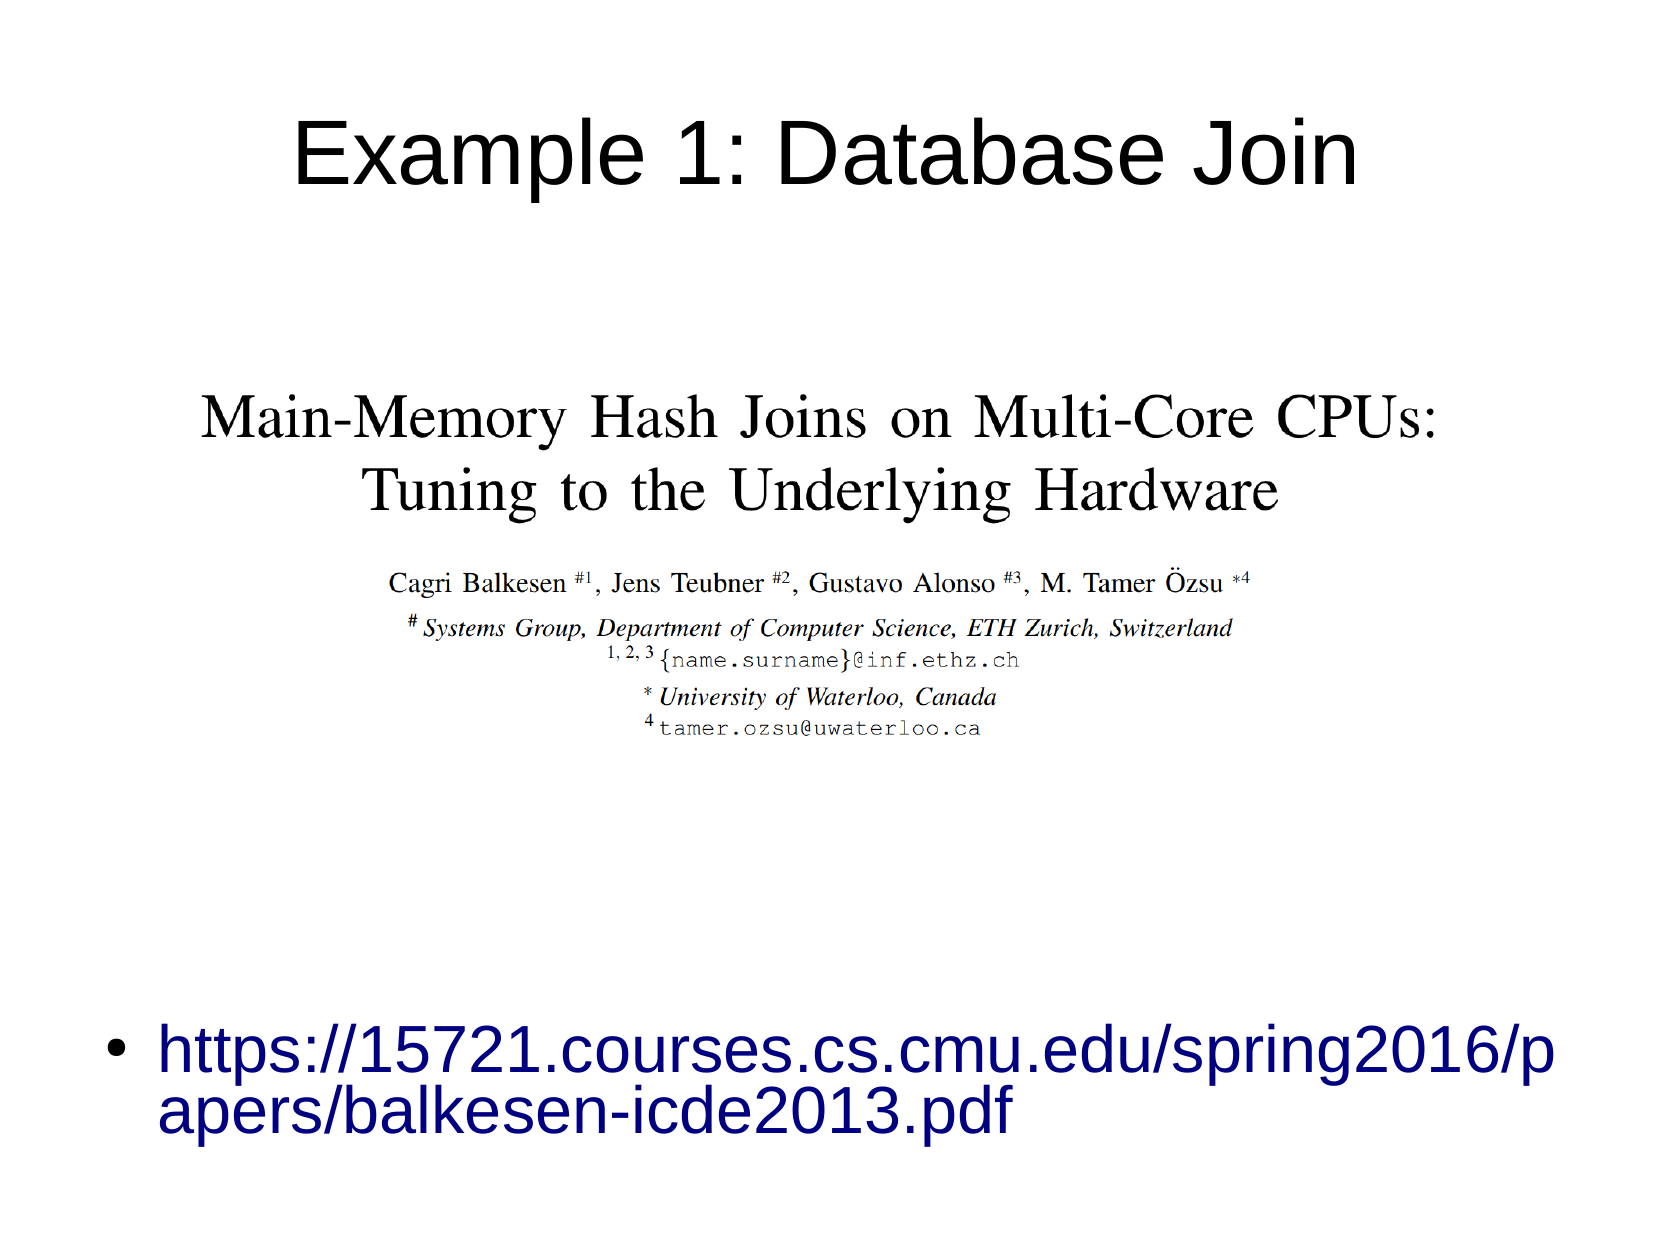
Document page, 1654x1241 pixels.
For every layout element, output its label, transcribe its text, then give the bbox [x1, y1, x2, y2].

title Example 1: Database Join [82, 49, 1571, 257]
list https://15721.courses.cs.cmu.edu/spring2016/papers/balkesen-icde2013.pdf [86, 1012, 1576, 1160]
picture [158, 337, 1501, 753]
